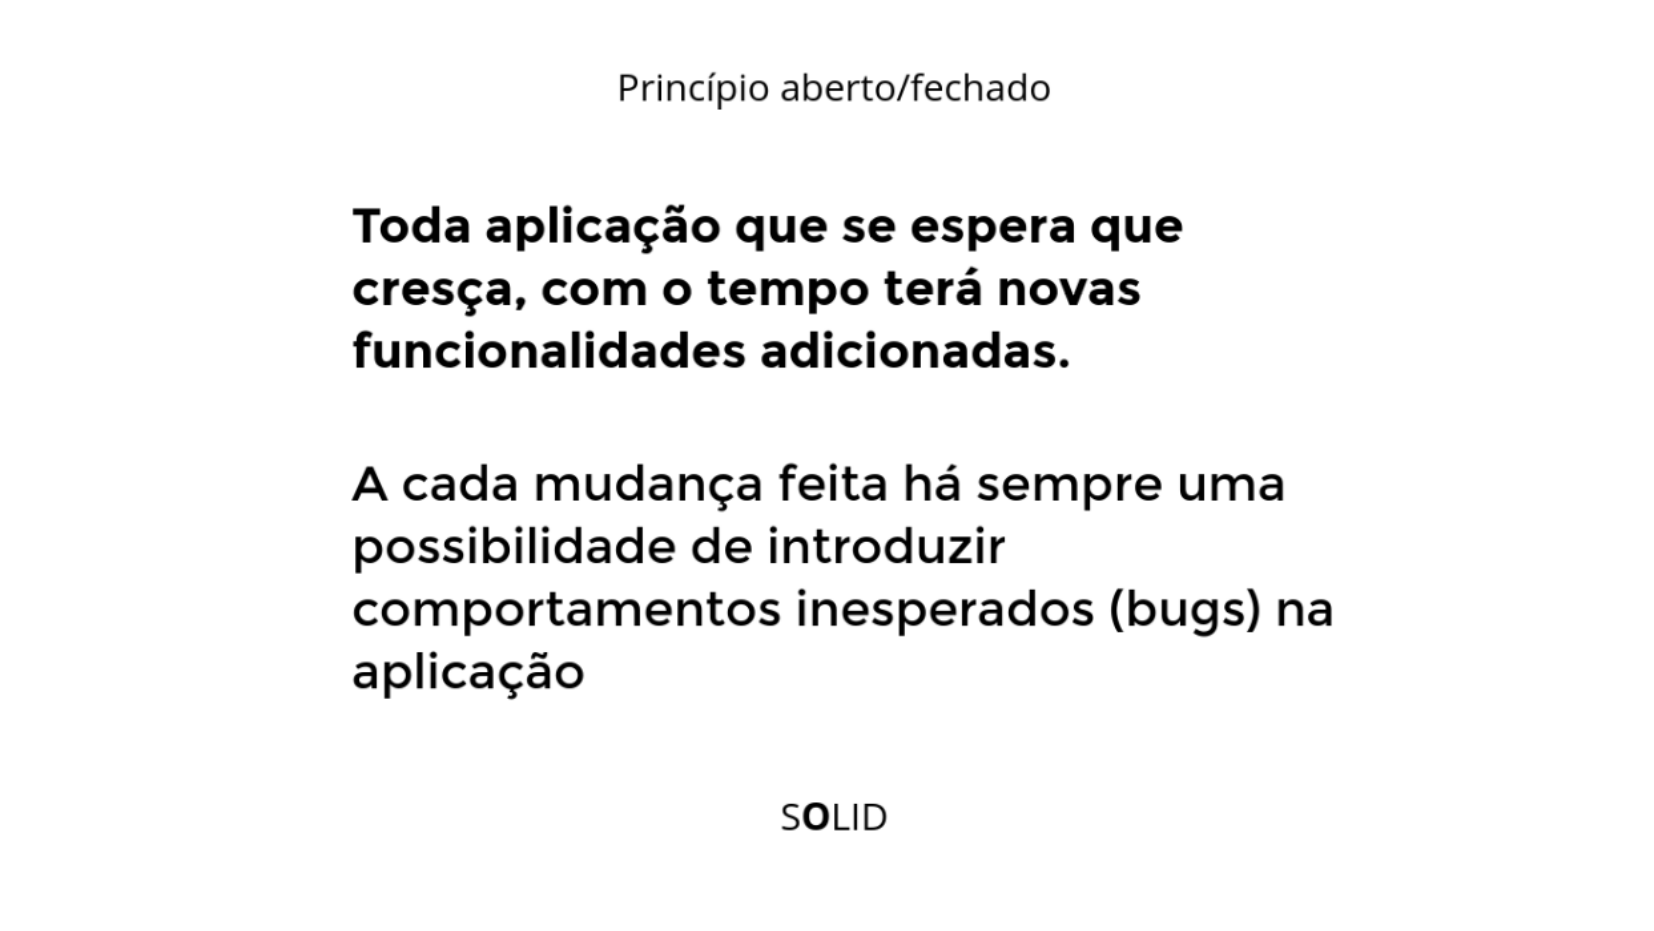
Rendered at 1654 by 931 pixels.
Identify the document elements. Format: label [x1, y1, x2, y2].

picture [265, 0, 1392, 930]
